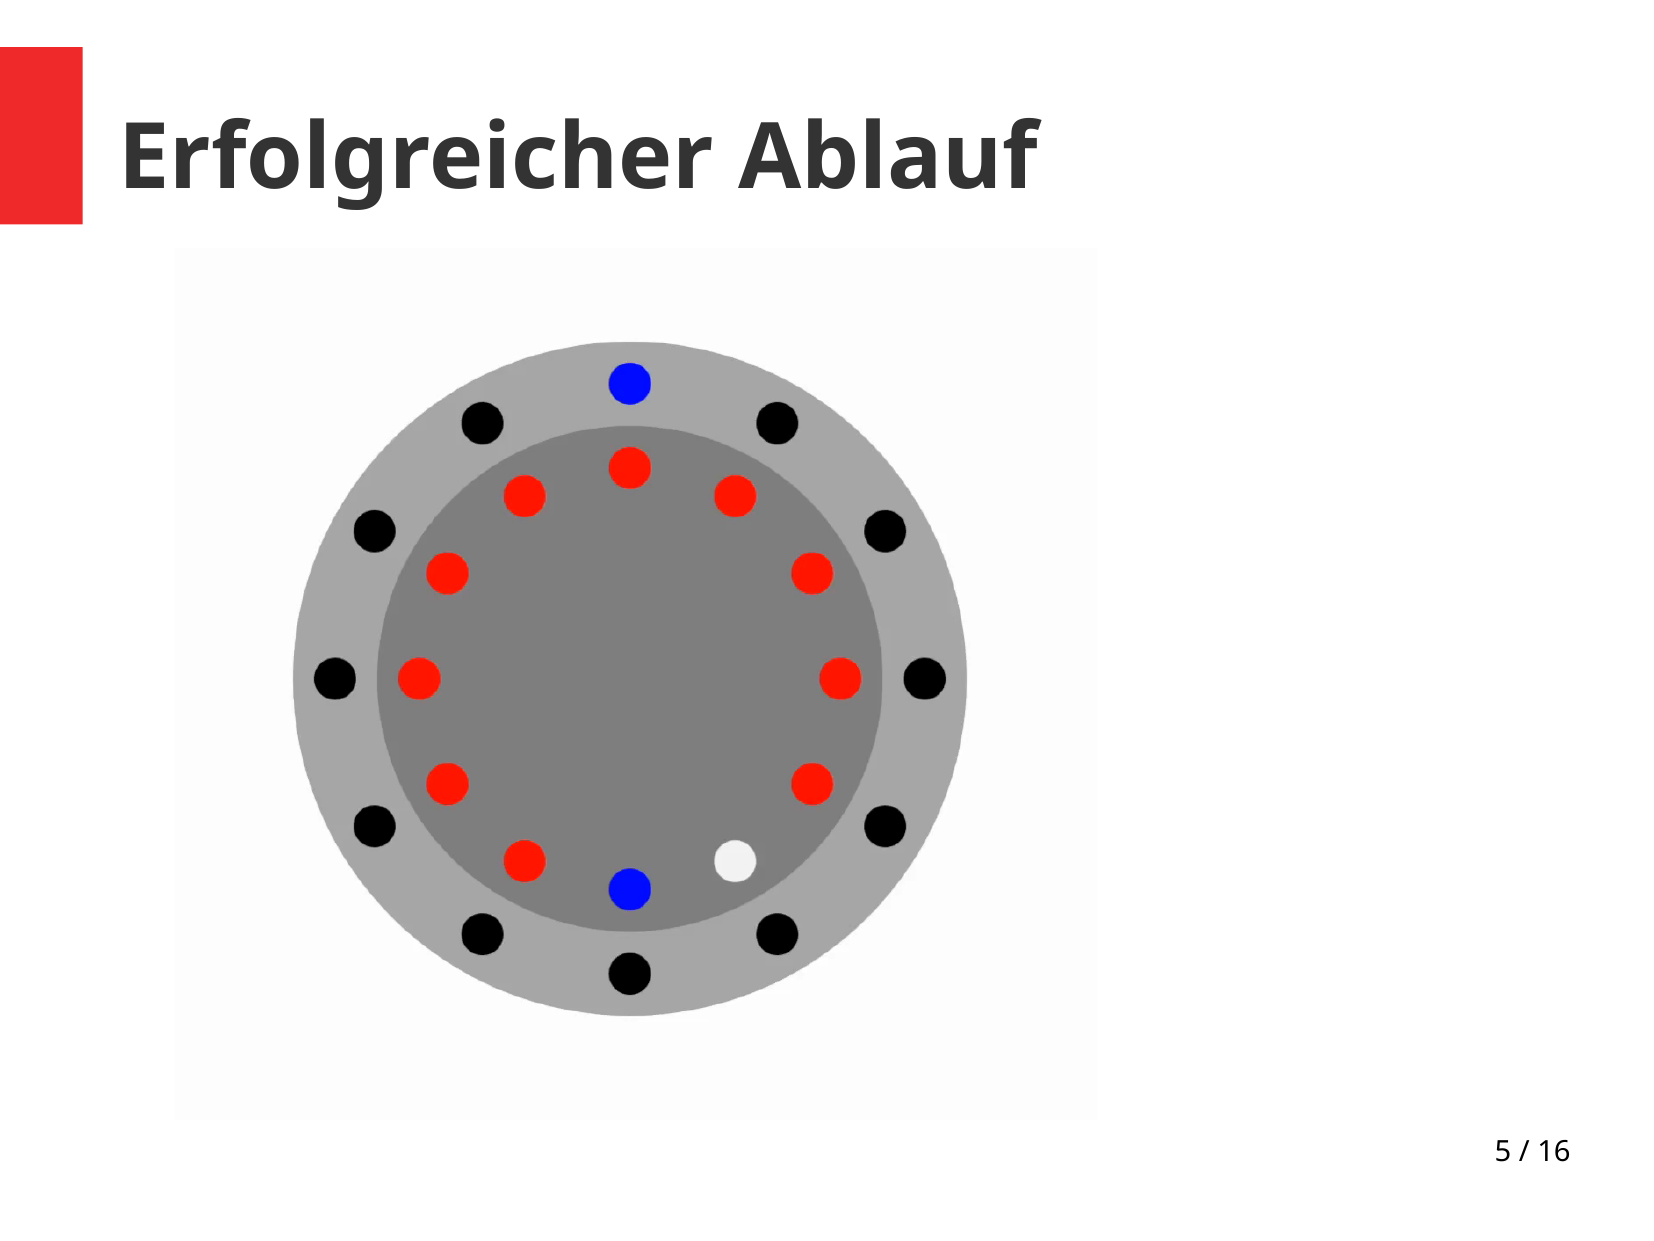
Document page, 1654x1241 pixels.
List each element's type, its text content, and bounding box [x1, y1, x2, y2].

title Erfolgreicher Ablauf [118, 49, 1571, 257]
text_box [173, 248, 1099, 1121]
